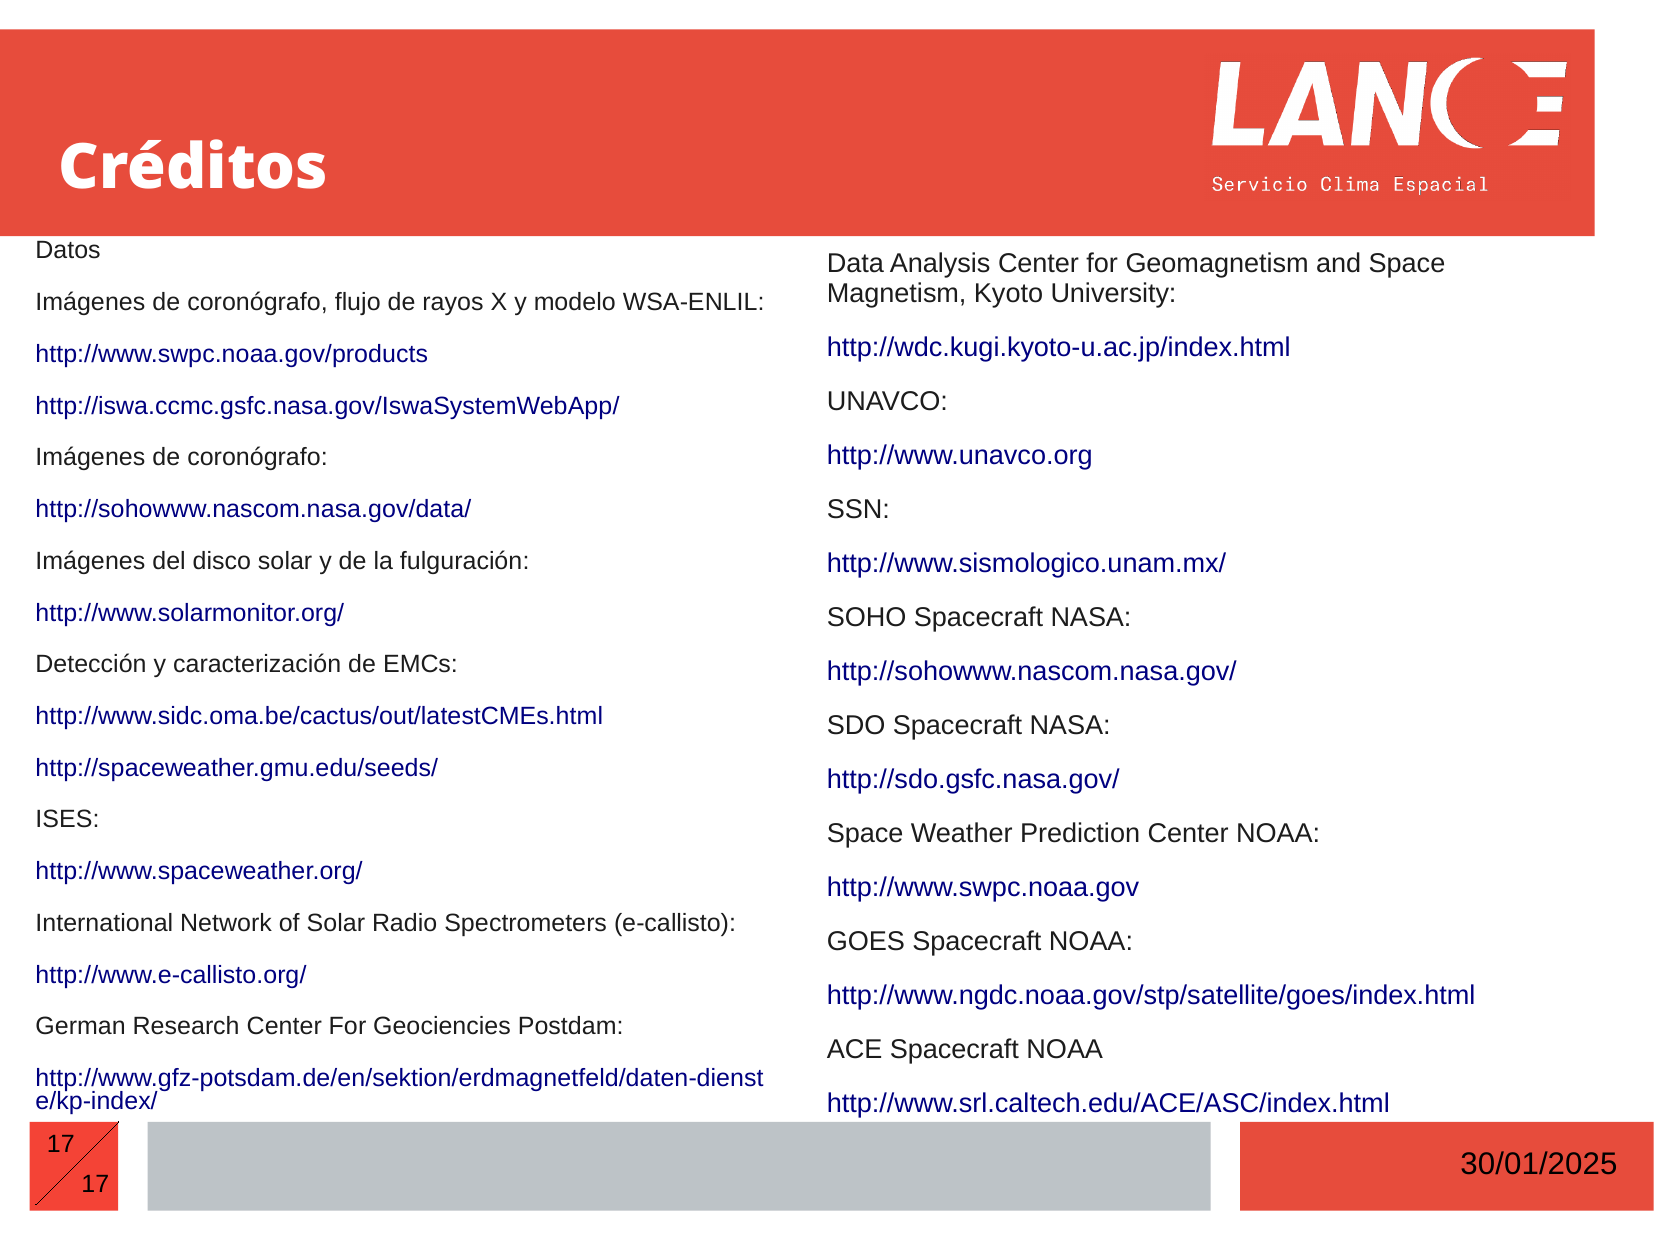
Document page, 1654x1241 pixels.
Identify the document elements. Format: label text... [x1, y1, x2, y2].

text_box <número> [32, 1121, 176, 1170]
title Créditos [59, 58, 1595, 207]
list Data Analysis Center for Geomagnetism and Space Magnetism, Kyoto University: http://wdc.kugi.kyoto-u.ac.jp/index.html UNAVCO: http://www.unavco.org SSN: http://www.sismologico.unam.mx/ SOHO Spacecraft NASA: http://sohowww.nascom.nasa.gov/ SDO Spacecraft NASA: http://sdo.gsfc.nasa.gov/ Space Weather Prediction Center NOAA: http://www.swpc.noaa.gov GOES Spacecraft NOAA: http://www.ngdc.noaa.gov/stp/satellite/goes/index.html ACE Spacecraft NOAA http://www.srl.caltech.edu/ACE/ASC/index.html [826, 247, 1562, 1016]
text_box 30/01/2025 [1424, 1121, 1654, 1205]
list Datos Imágenes de coronógrafo, flujo de rayos X y modelo WSA-ENLIL: http://www.swpc.noaa.gov/products http://iswa.ccmc.gsfc.nasa.gov/IswaSystemWebApp/ Imágenes de coronógrafo: http://sohowww.nascom.nasa.gov/data/ Imágenes del disco solar y de la fulguración: http://www.solarmonitor.org/ Detección y caracterización de EMCs: http://www.sidc.oma.be/cactus/out/latestCMEs.html http://spaceweather.gmu.edu/seeds/ ISES: http://www.spaceweather.org/ International Network of Solar Radio Spectrometers (e-callisto): http://www.e-callisto.org/ German Research Center For Geociencies Postdam: http://www.gfz-potsdam.de/en/sektion/erdmagnetfeld/daten-dienste/kp-index/ [35, 236, 771, 1004]
picture [1204, 53, 1571, 201]
text_box 17 [0, 1147, 125, 1205]
